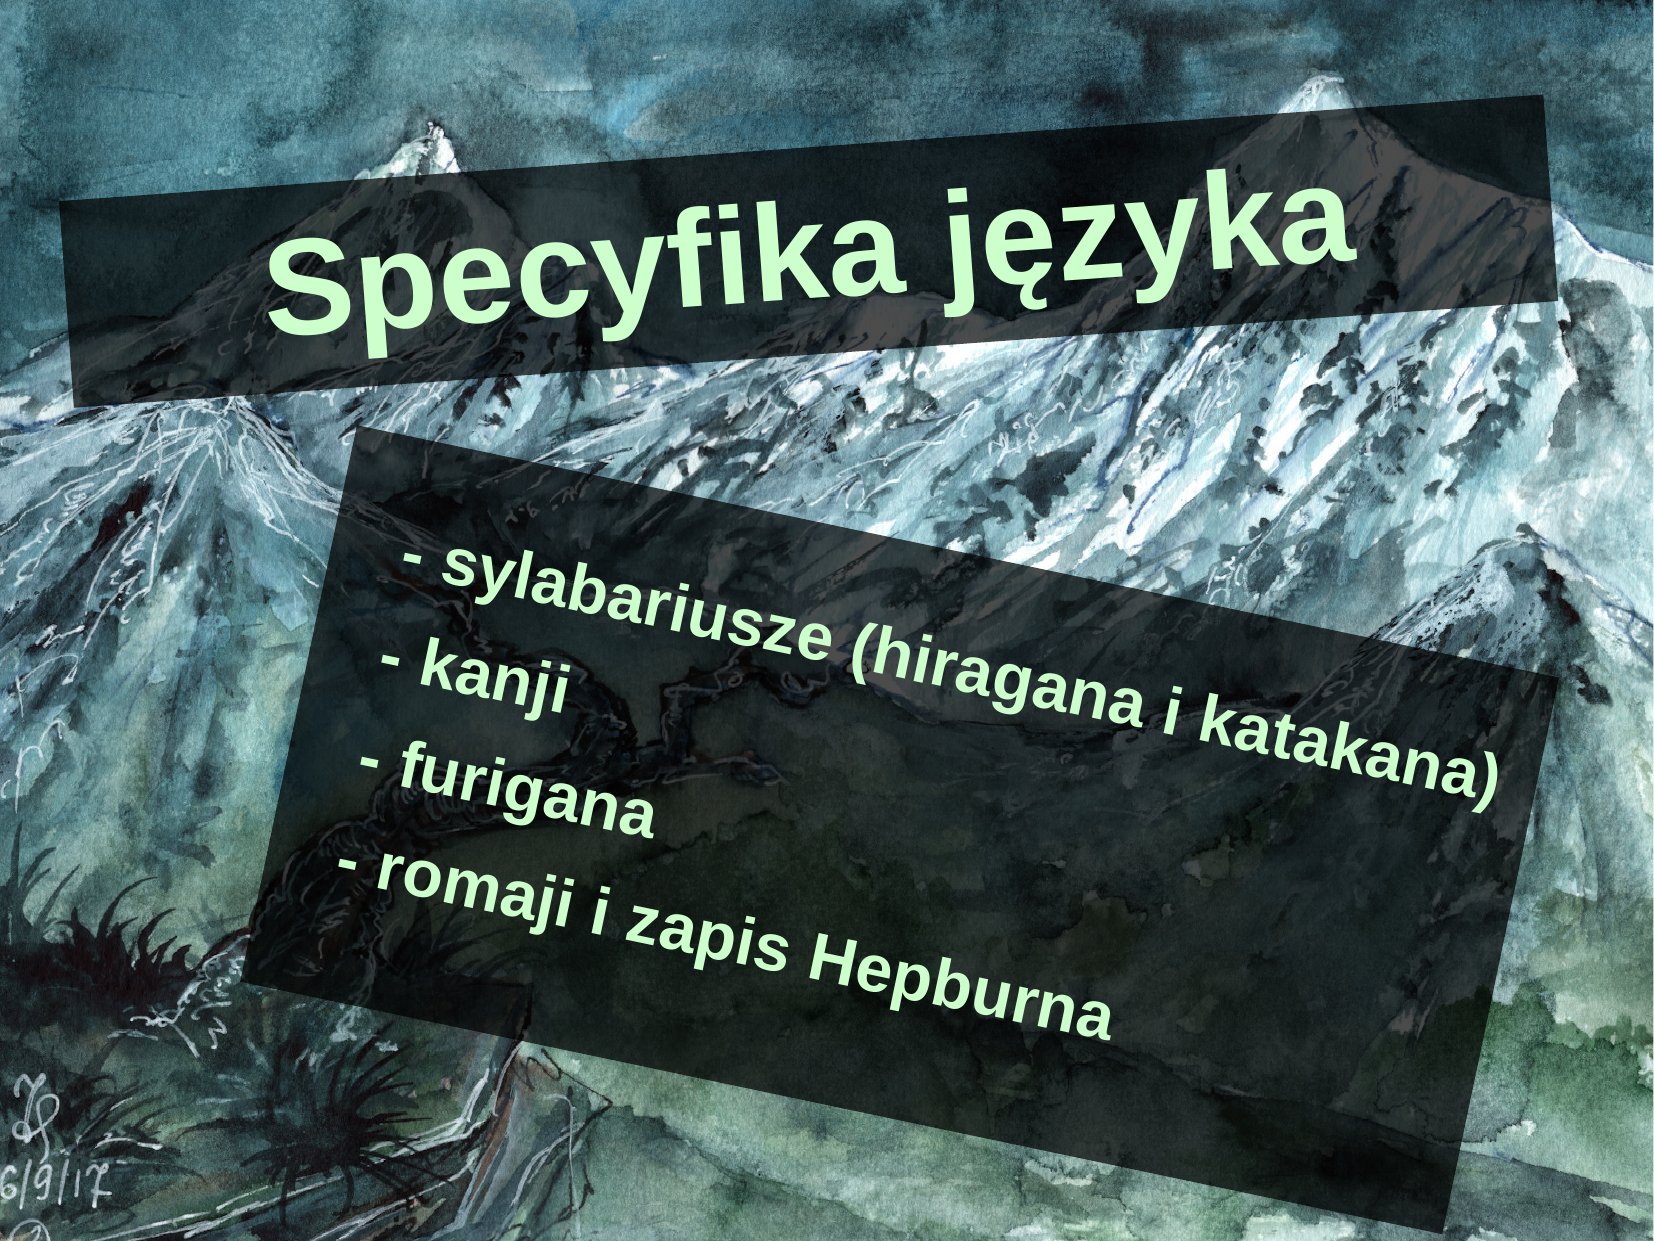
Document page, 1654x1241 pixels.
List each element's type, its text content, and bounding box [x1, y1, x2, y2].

list - sylabariusze (hiragana i katakana) - kanji - furigana - romaji i zapis Hepburna [240, 425, 1560, 1235]
picture [0, 0, 1654, 1241]
title Specyfika języka [59, 94, 1559, 408]
